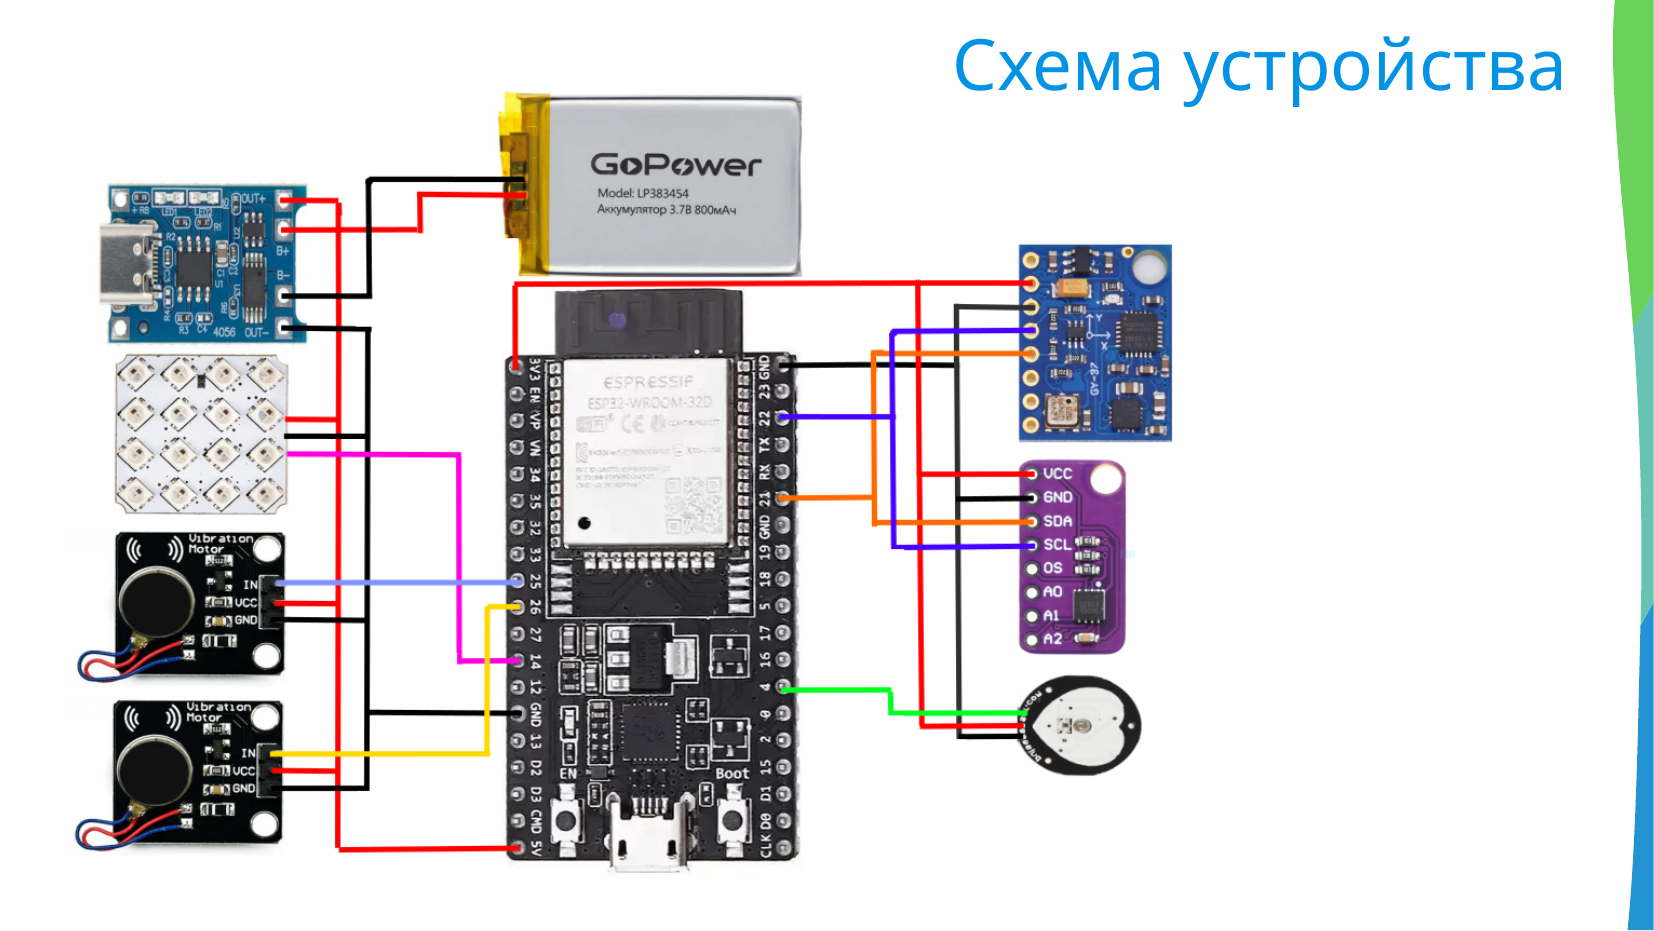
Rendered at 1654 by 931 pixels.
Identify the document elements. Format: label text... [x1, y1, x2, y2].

text_box Схема устройства [937, 12, 1654, 113]
picture [37, 72, 1238, 901]
